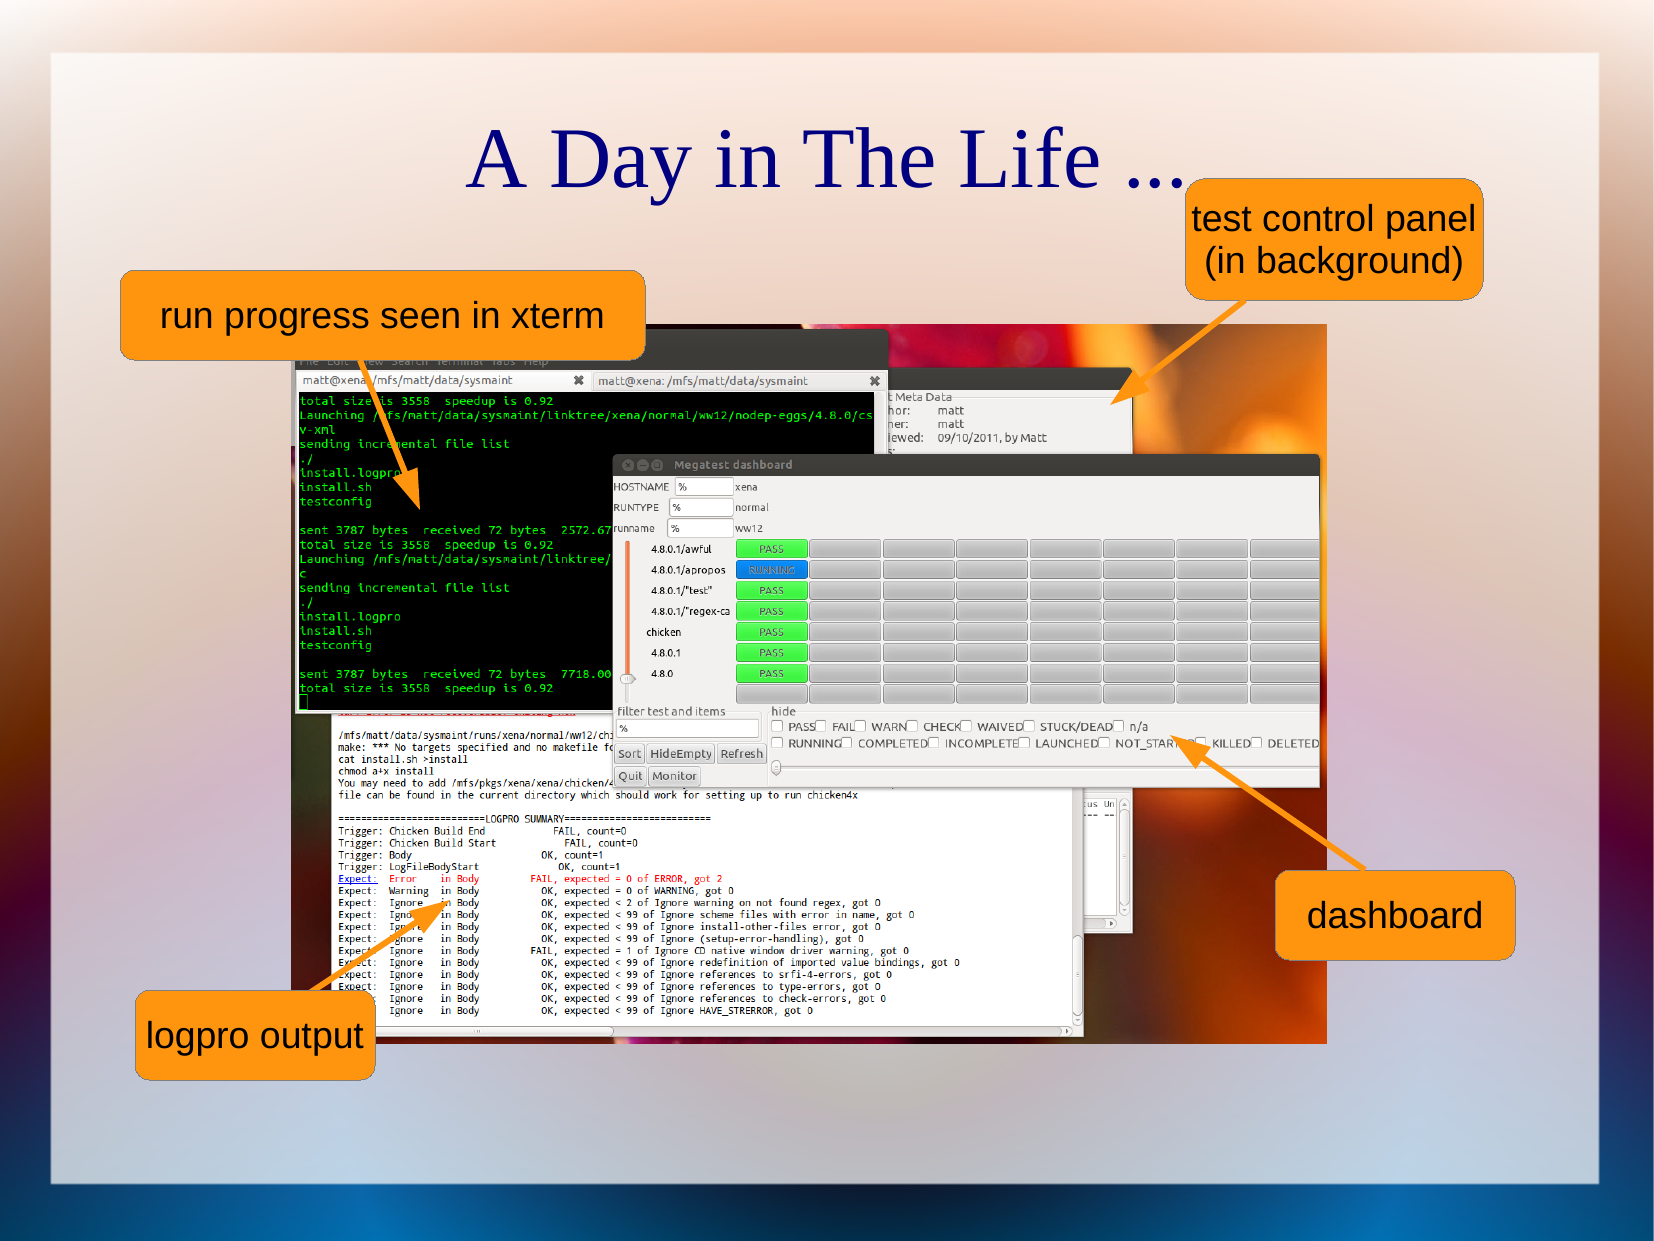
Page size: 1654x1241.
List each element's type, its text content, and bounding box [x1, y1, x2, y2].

text_box logpro output [135, 990, 376, 1081]
title A Day in The Life ... [82, 55, 1571, 263]
text_box test control panel (in background) [1185, 178, 1484, 301]
picture [0, 0, 1654, 1241]
text_box dashboard [1275, 870, 1516, 961]
text_box run progress seen in xterm [120, 270, 646, 361]
